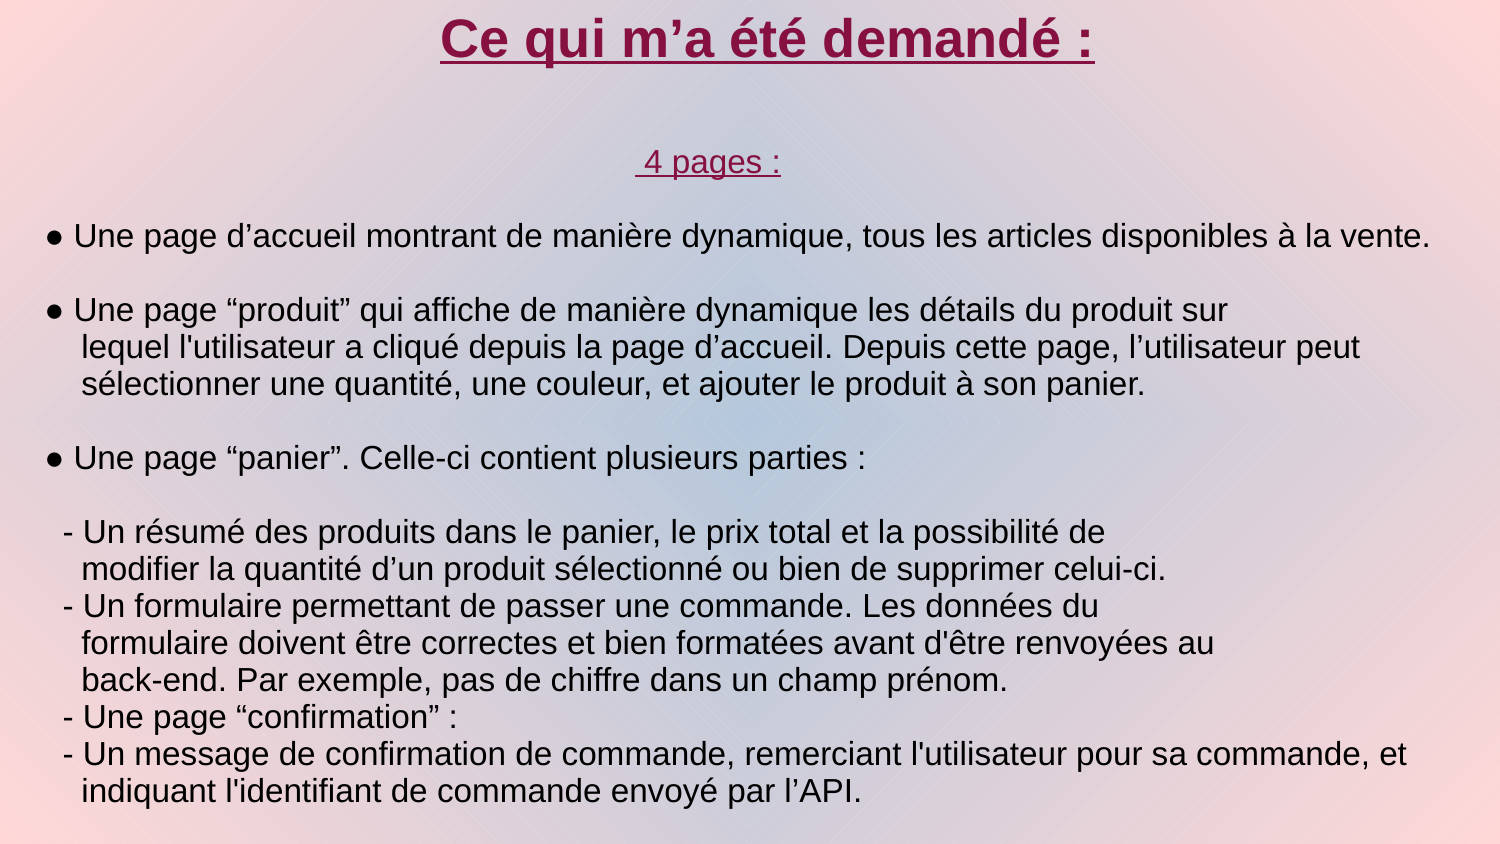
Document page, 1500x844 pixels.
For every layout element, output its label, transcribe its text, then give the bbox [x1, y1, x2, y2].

text_box Ce qui m’a été demandé : 4 pages : ● Une page d’accueil montrant de manière dynamique, tous les articles disponibles à la vente. ● Une page “produit” qui affiche de manière dynamique les détails du produit sur lequel l'utilisateur a cliqué depuis la page d’accueil. Depuis cette page, l’utilisateur peut sélectionner une quantité, une couleur, et ajouter le produit à son panier. ● Une page “panier”. Celle-ci contient plusieurs parties : - Un résumé des produits dans le panier, le prix total et la possibilité de modifier la quantité d’un produit sélectionné ou bien de supprimer celui-ci. - Un formulaire permettant de passer une commande. Les données du formulaire doivent être correctes et bien formatées avant d'être renvoyées au back-end. Par exemple, pas de chiffre dans un champ prénom. - Une page “confirmation” : - Un message de confirmation de commande, remerciant l'utilisateur pour sa commande, et indiquant l'identifiant de commande envoyé par l’API. [29, 1, 1500, 844]
